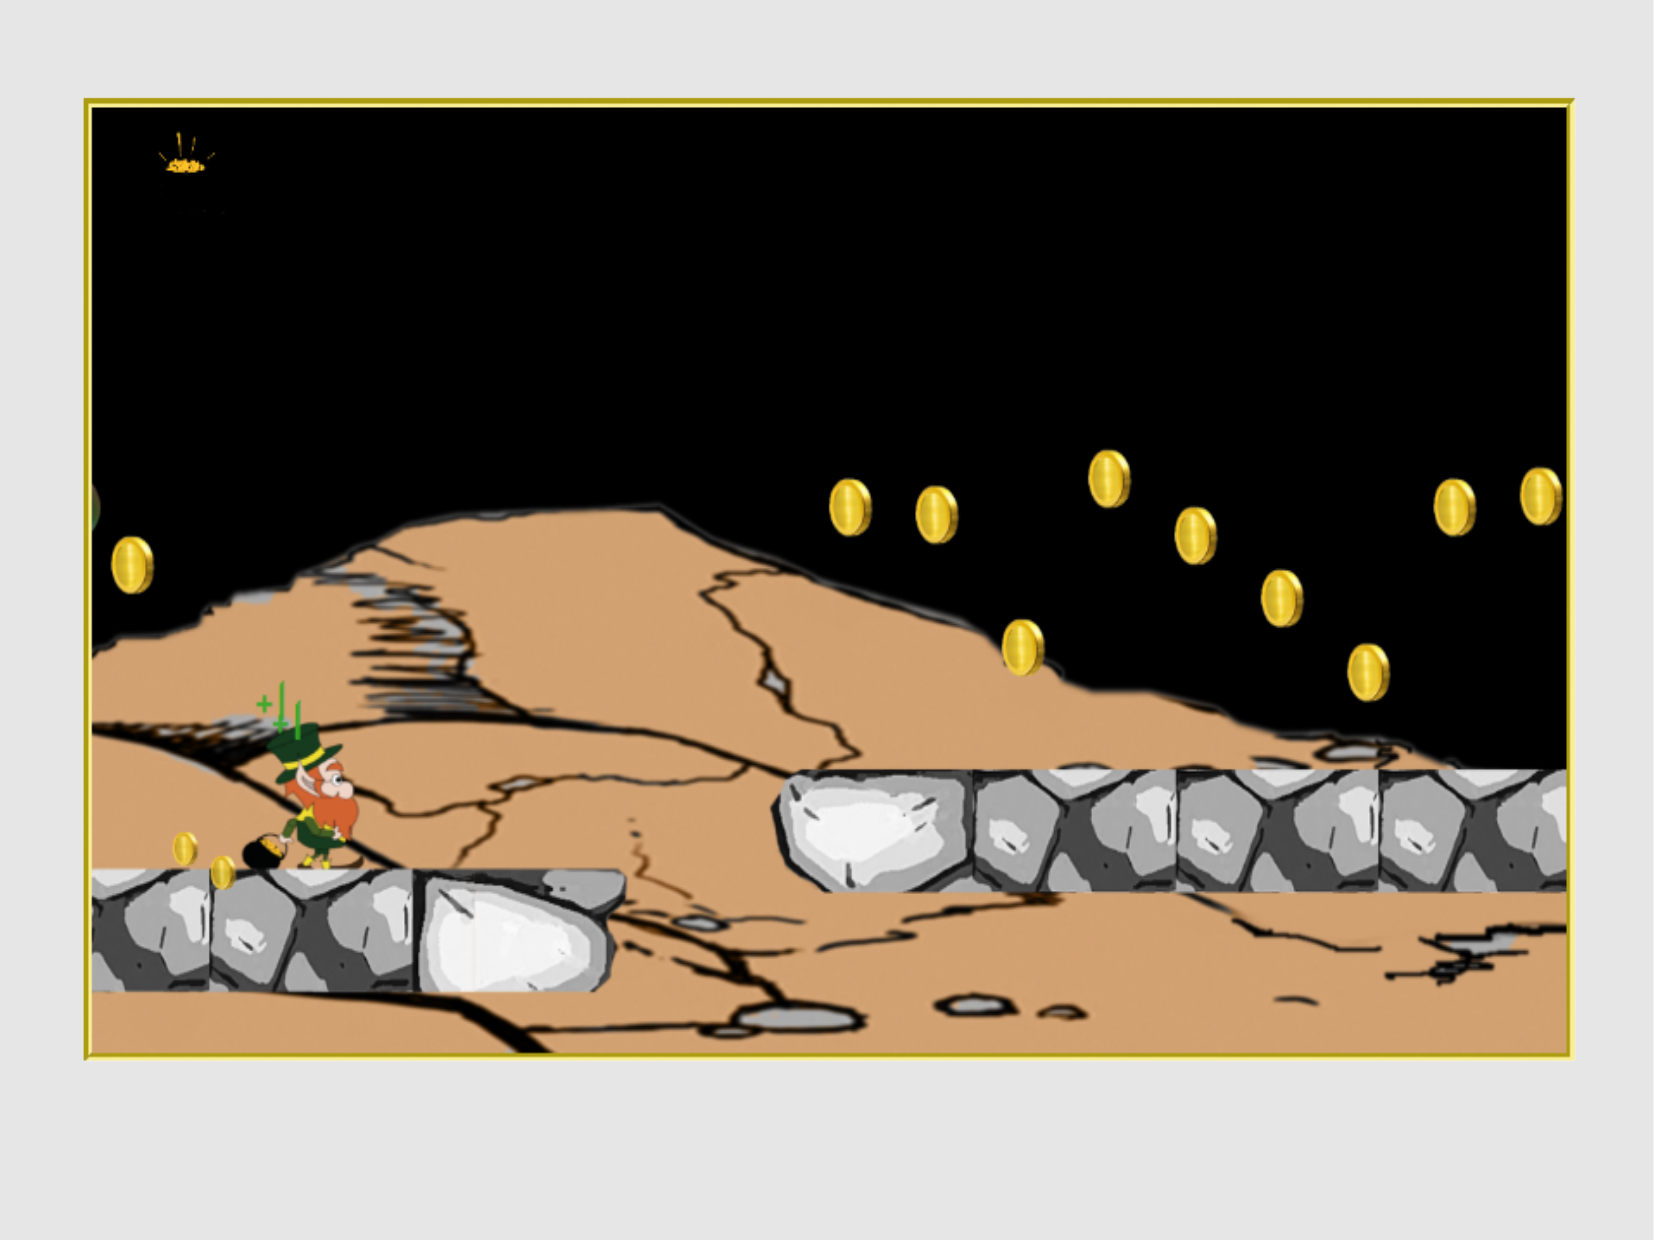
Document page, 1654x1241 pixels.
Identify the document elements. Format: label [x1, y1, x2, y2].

picture [0, 0, 1654, 1087]
